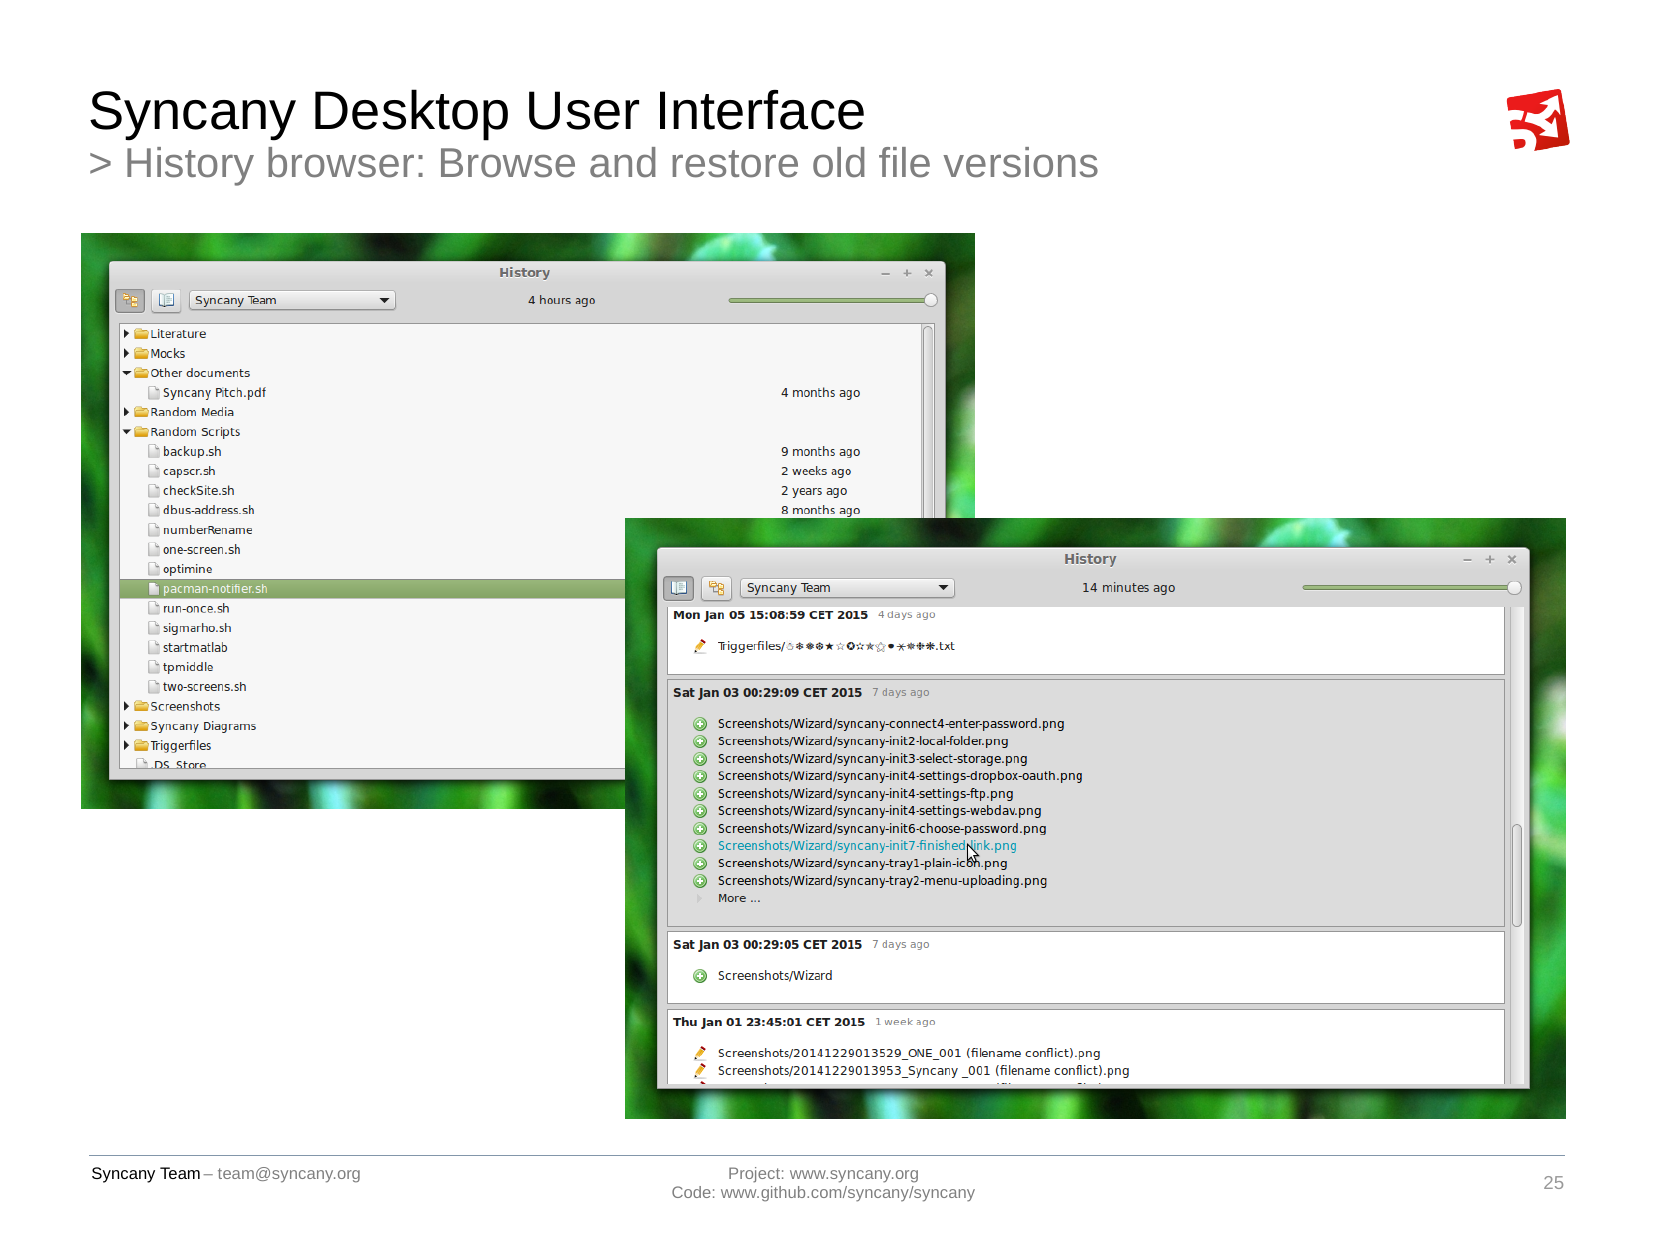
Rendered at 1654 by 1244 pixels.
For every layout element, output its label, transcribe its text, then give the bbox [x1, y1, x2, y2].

title Syncany Desktop User Interface > History browser: Browse and restore old file versions [88, 82, 1343, 207]
picture [81, 233, 1566, 1119]
text_box <number> [1476, 1167, 1565, 1193]
picture [1504, 86, 1572, 155]
